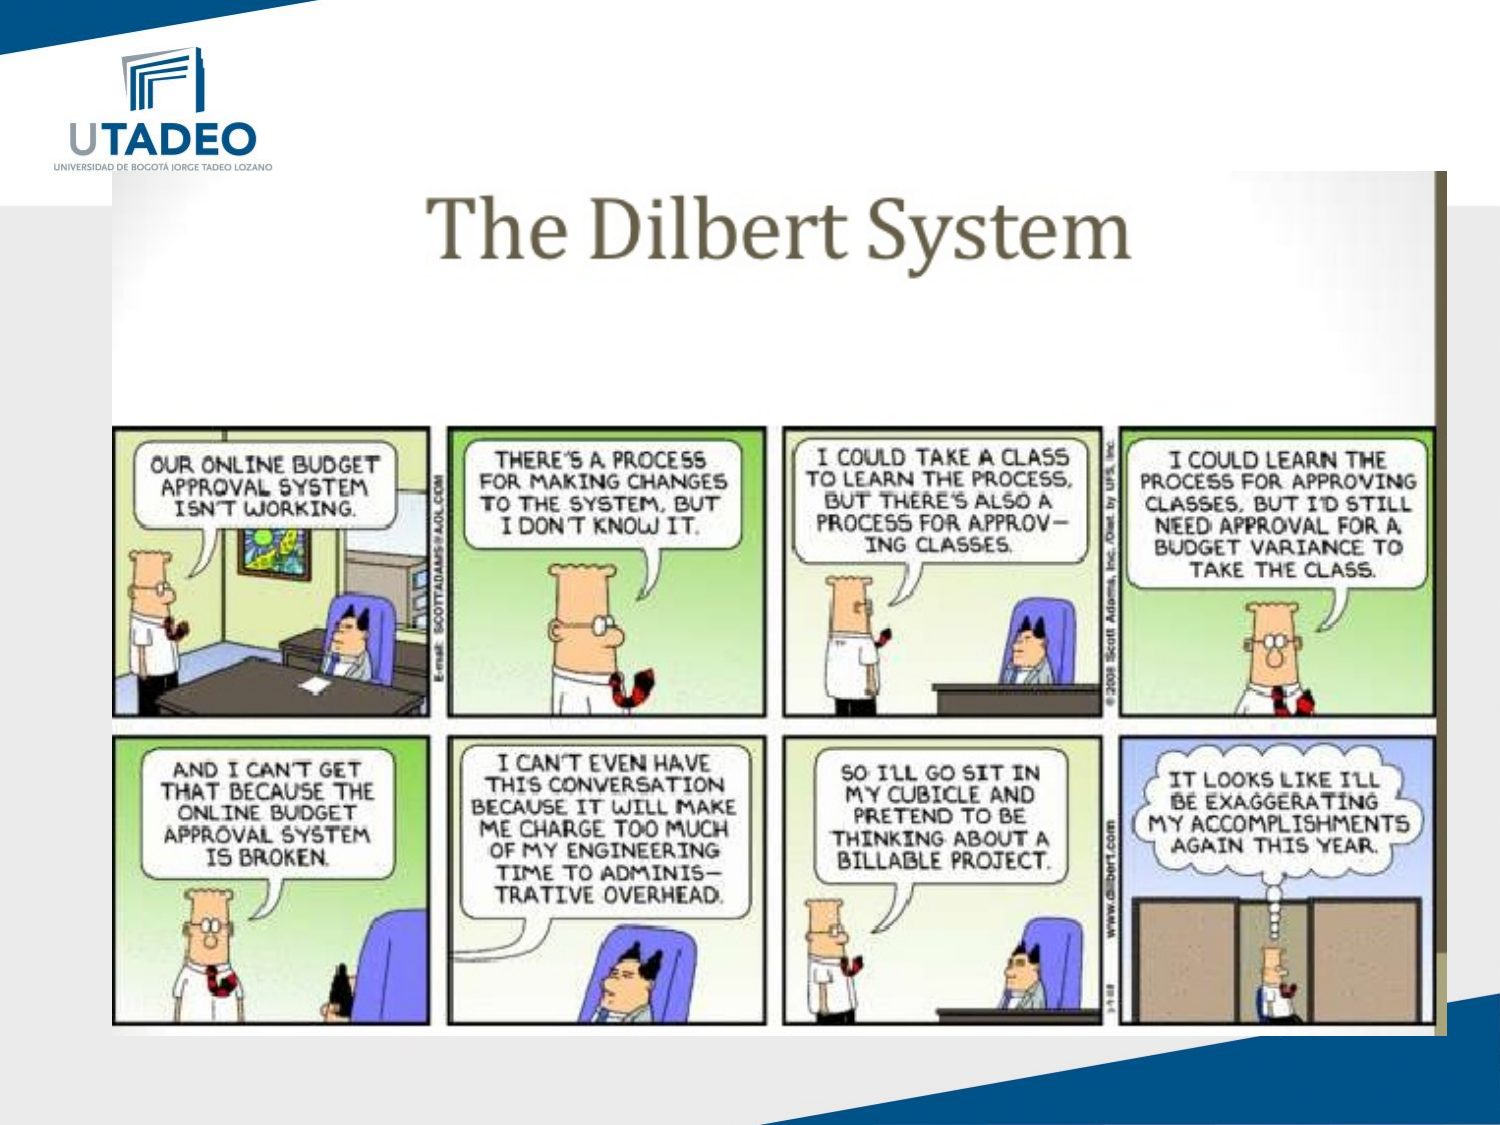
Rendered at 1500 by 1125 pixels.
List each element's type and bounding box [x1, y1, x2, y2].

picture [112, 171, 1447, 1036]
